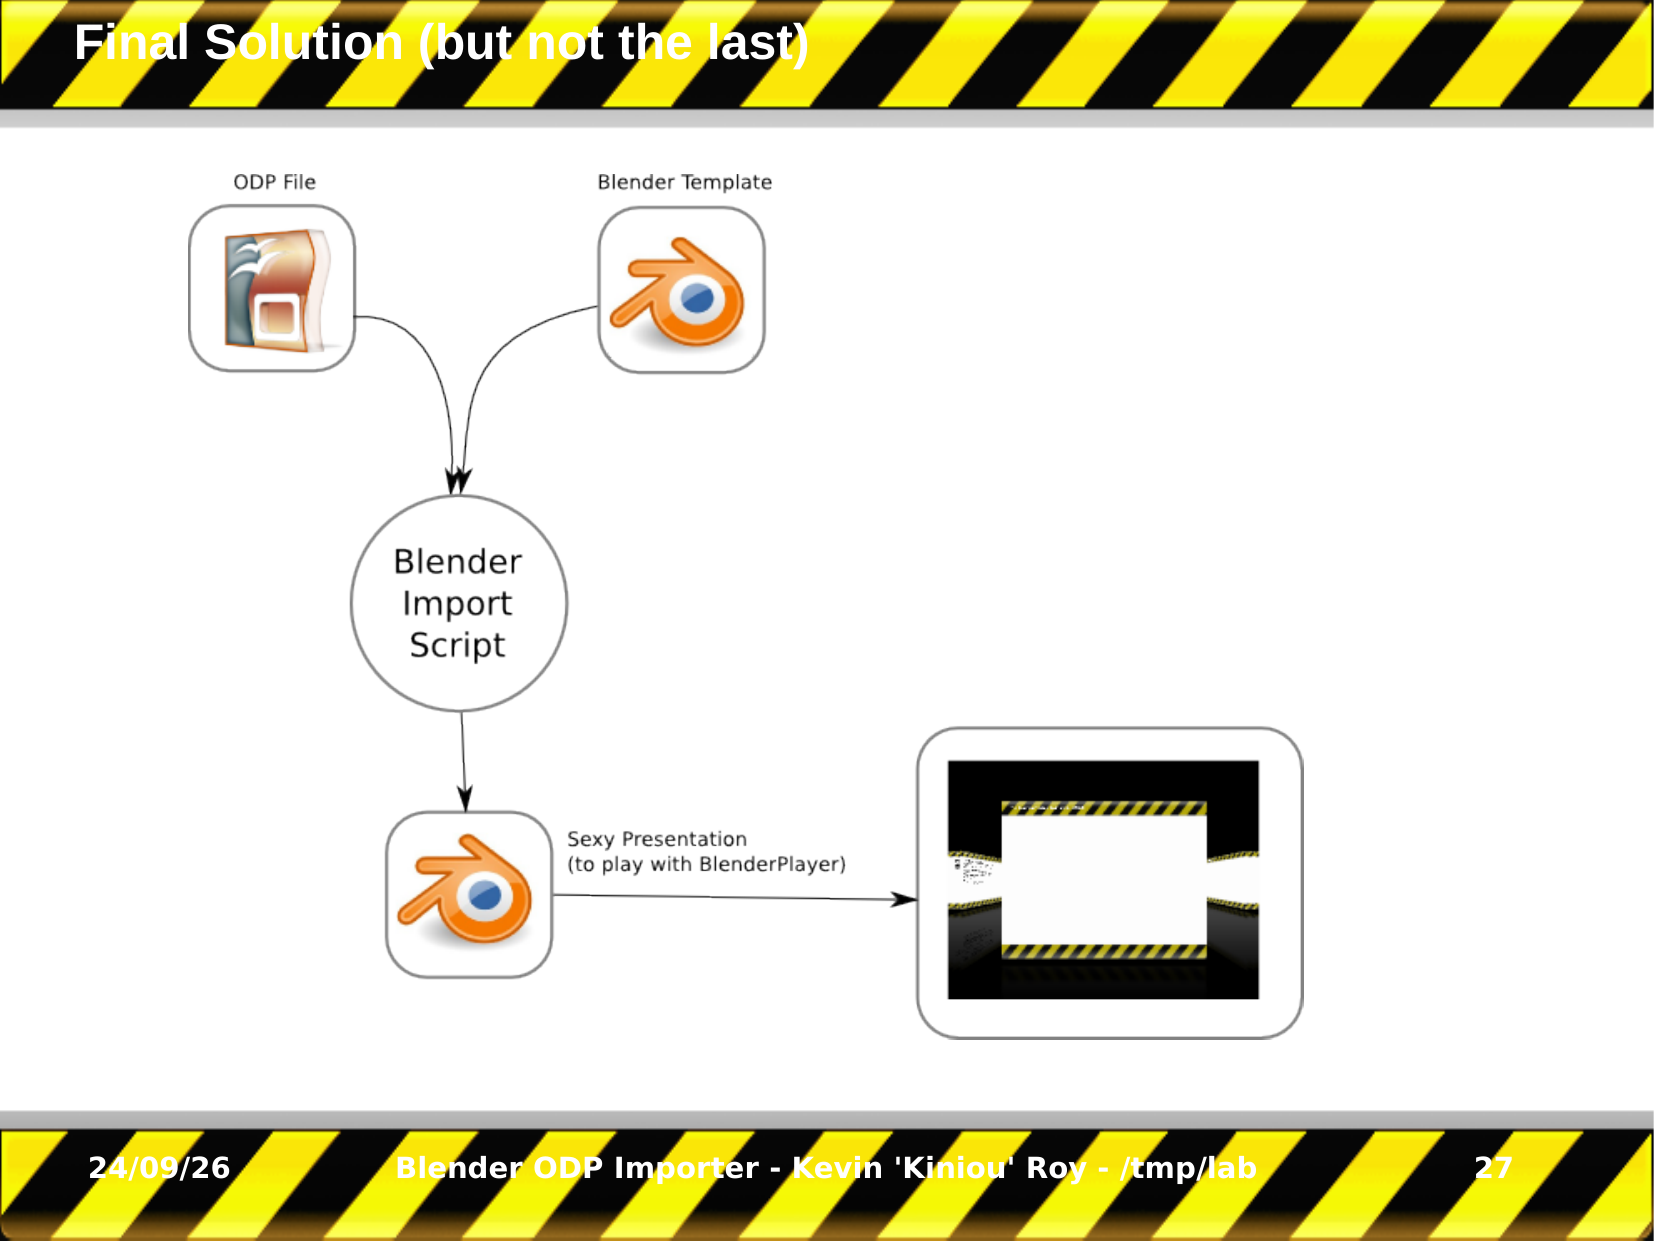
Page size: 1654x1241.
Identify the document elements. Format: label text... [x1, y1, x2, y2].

picture [0, 0, 1654, 1241]
title Final Solution (but not the last) [73, 14, 1580, 109]
